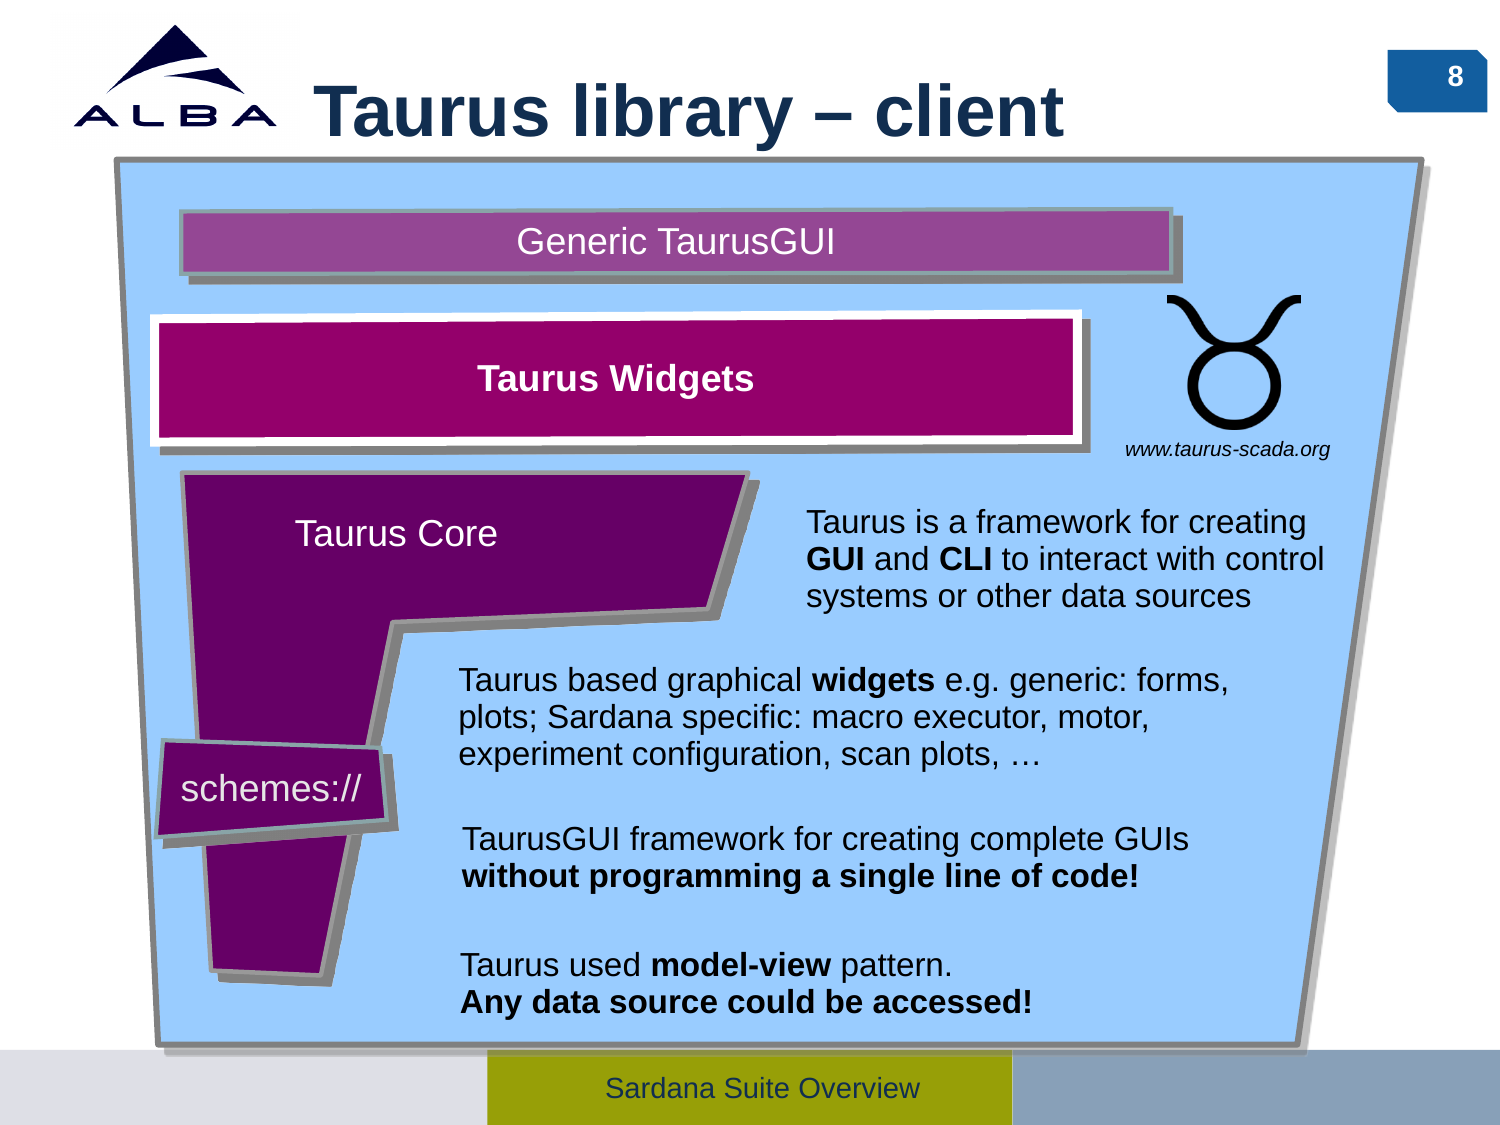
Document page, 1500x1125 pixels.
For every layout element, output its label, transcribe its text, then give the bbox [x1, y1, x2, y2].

text_box Taurus Core [279, 505, 601, 583]
text_box Taurus used model-view pattern. Any data source could be accessed! [445, 938, 1048, 1028]
text_box Taurus Widgets [154, 313, 1078, 443]
text_box [116, 159, 1422, 1045]
text_box TaurusGUI framework for creating complete GUIs without programming a single line of code! [411, 813, 1206, 903]
picture [50, 12, 300, 150]
title Taurus library – client [298, 56, 1374, 159]
picture [1167, 295, 1301, 429]
text_box schemes:// [155, 740, 387, 838]
text_box Taurus based graphical widgets e.g. generic: forms, plots; Sardana specific: macro executor, motor, experiment configuration, scan plots, … [408, 653, 1256, 817]
text_box Generic TaurusGUI [181, 208, 1172, 274]
text_box Taurus is a framework for creating GUI and CLI to interact with control systems or other data sources [755, 496, 1341, 622]
text_box www.taurus-scada.org [1110, 429, 1359, 476]
